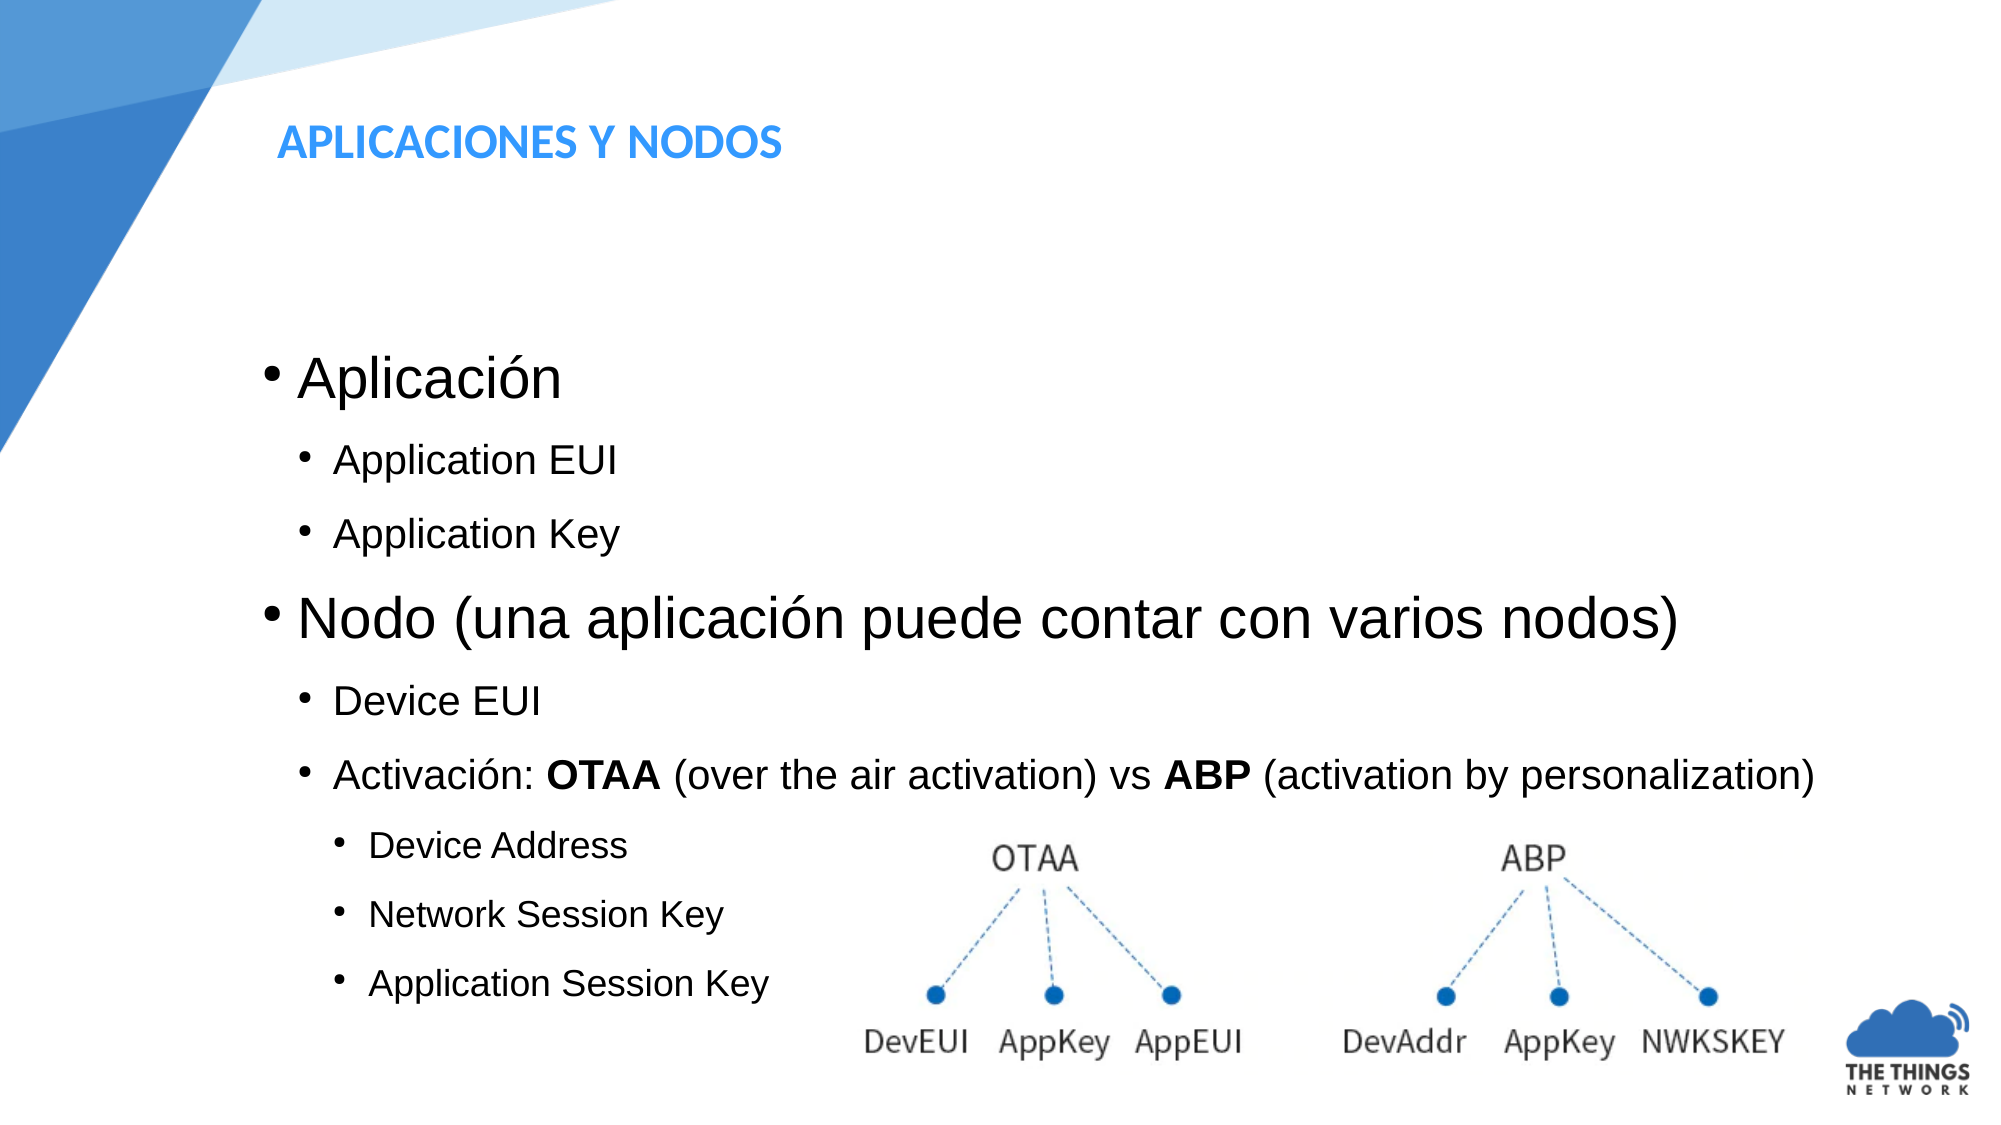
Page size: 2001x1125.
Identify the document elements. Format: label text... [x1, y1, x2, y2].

text_box APLICACIONES Y NODOS [99, 44, 1900, 233]
picture [0, 0, 1970, 1095]
text_box Aplicación Application EUI Application Key Nodo (una aplicación puede contar con varios nodos) Device EUI Activación: OTAA (over the air activation) vs ABP (activation by personalization) Device Address Network Session Key Application Session Key [261, 339, 1863, 1014]
